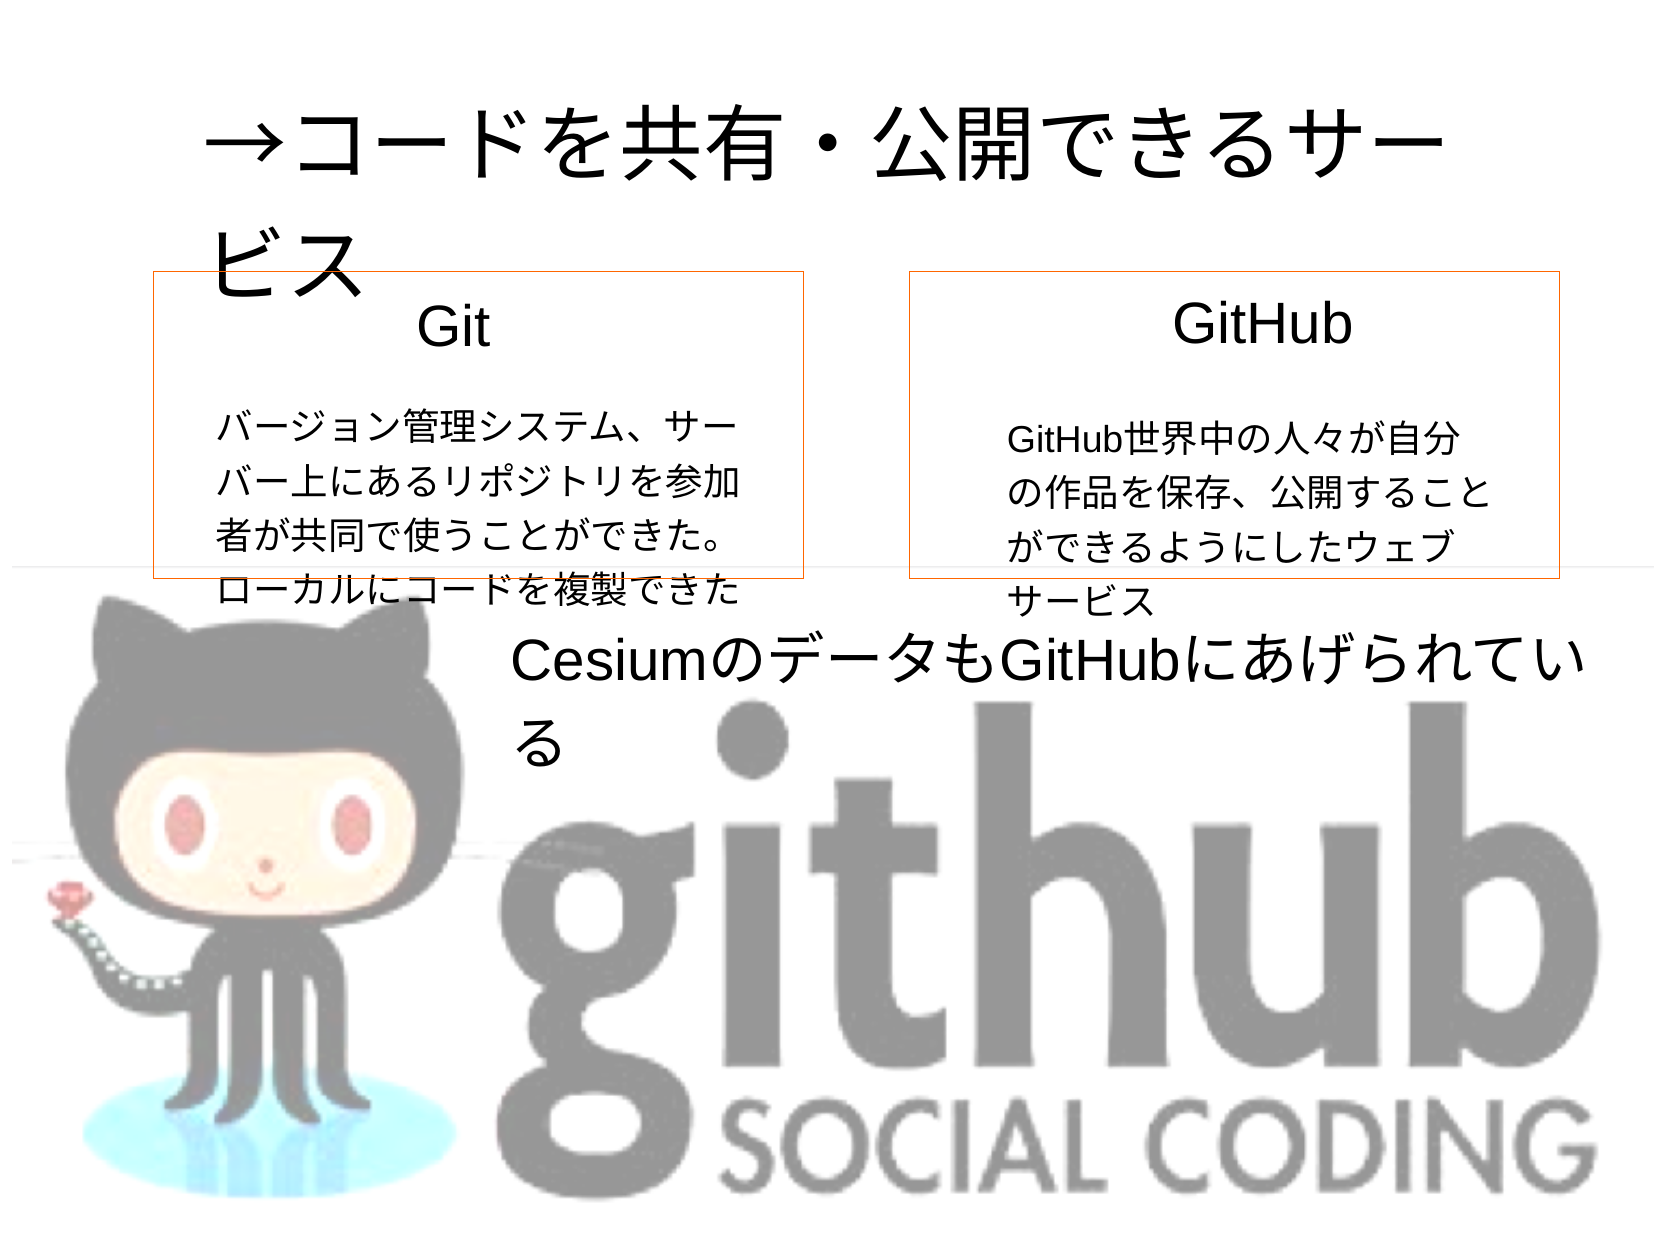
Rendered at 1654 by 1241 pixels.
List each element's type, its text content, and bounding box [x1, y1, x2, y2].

text_box バージョン管理システム、サーバー上にあるリポジトリを参加者が共同で使うことができた。 ローカルにコードを複製できた [200, 389, 768, 555]
picture [562, 579, 575, 605]
text_box GitHub [1157, 283, 1394, 364]
picture [12, 566, 1654, 1241]
picture [154, 566, 803, 578]
picture [910, 566, 1559, 578]
picture [224, 580, 244, 598]
picture [1019, 596, 1030, 605]
text_box Git [401, 286, 532, 367]
text_box →コードを共有・公開できるサービス [188, 70, 1495, 169]
text_box CesiumのデータもGitHubにあげられている [496, 605, 1607, 686]
picture [527, 579, 563, 605]
text_box GitHub世界中の人々が自分の作品を保存、公開することができるようにしたウェブサービス [992, 401, 1512, 534]
picture [603, 595, 619, 605]
